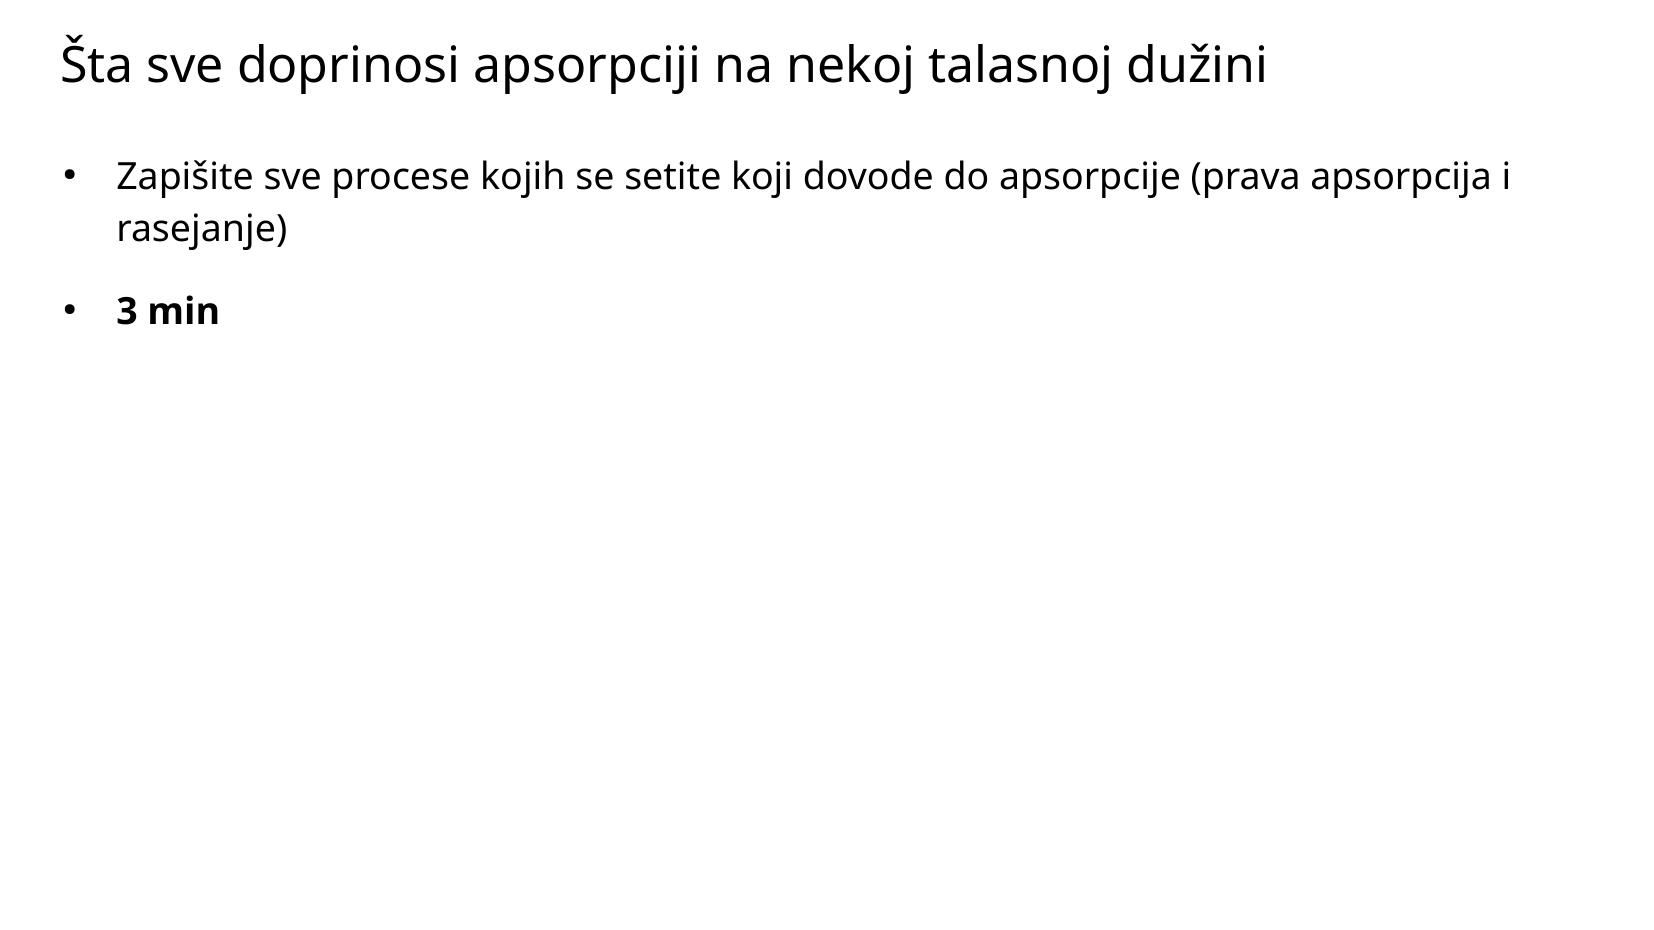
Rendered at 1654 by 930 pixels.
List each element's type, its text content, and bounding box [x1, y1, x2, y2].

title Šta sve doprinosi apsorpciji na nekoj talasnoj dužini [59, 13, 1648, 113]
list Zapišite sve procese kojih se setite koji dovode do apsorpcije (prava apsorpcija i rasejanje) 3 min [45, 149, 1635, 880]
